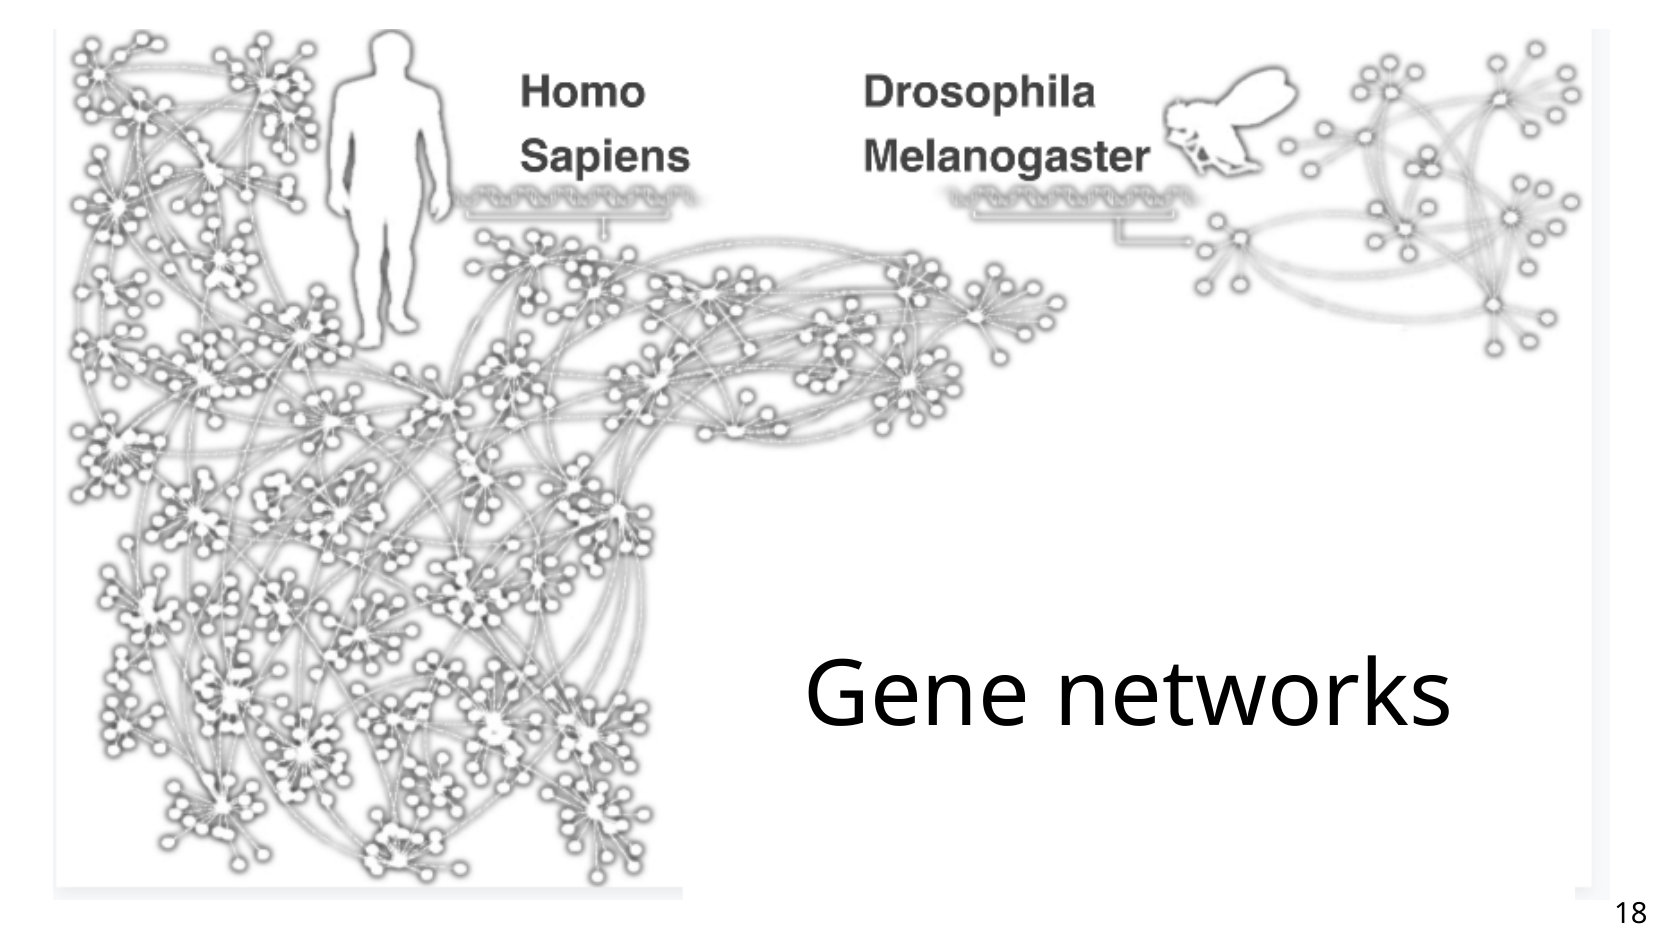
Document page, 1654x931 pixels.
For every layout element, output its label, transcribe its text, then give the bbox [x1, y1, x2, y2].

title Gene networks [682, 480, 1576, 901]
picture [53, 29, 1610, 901]
